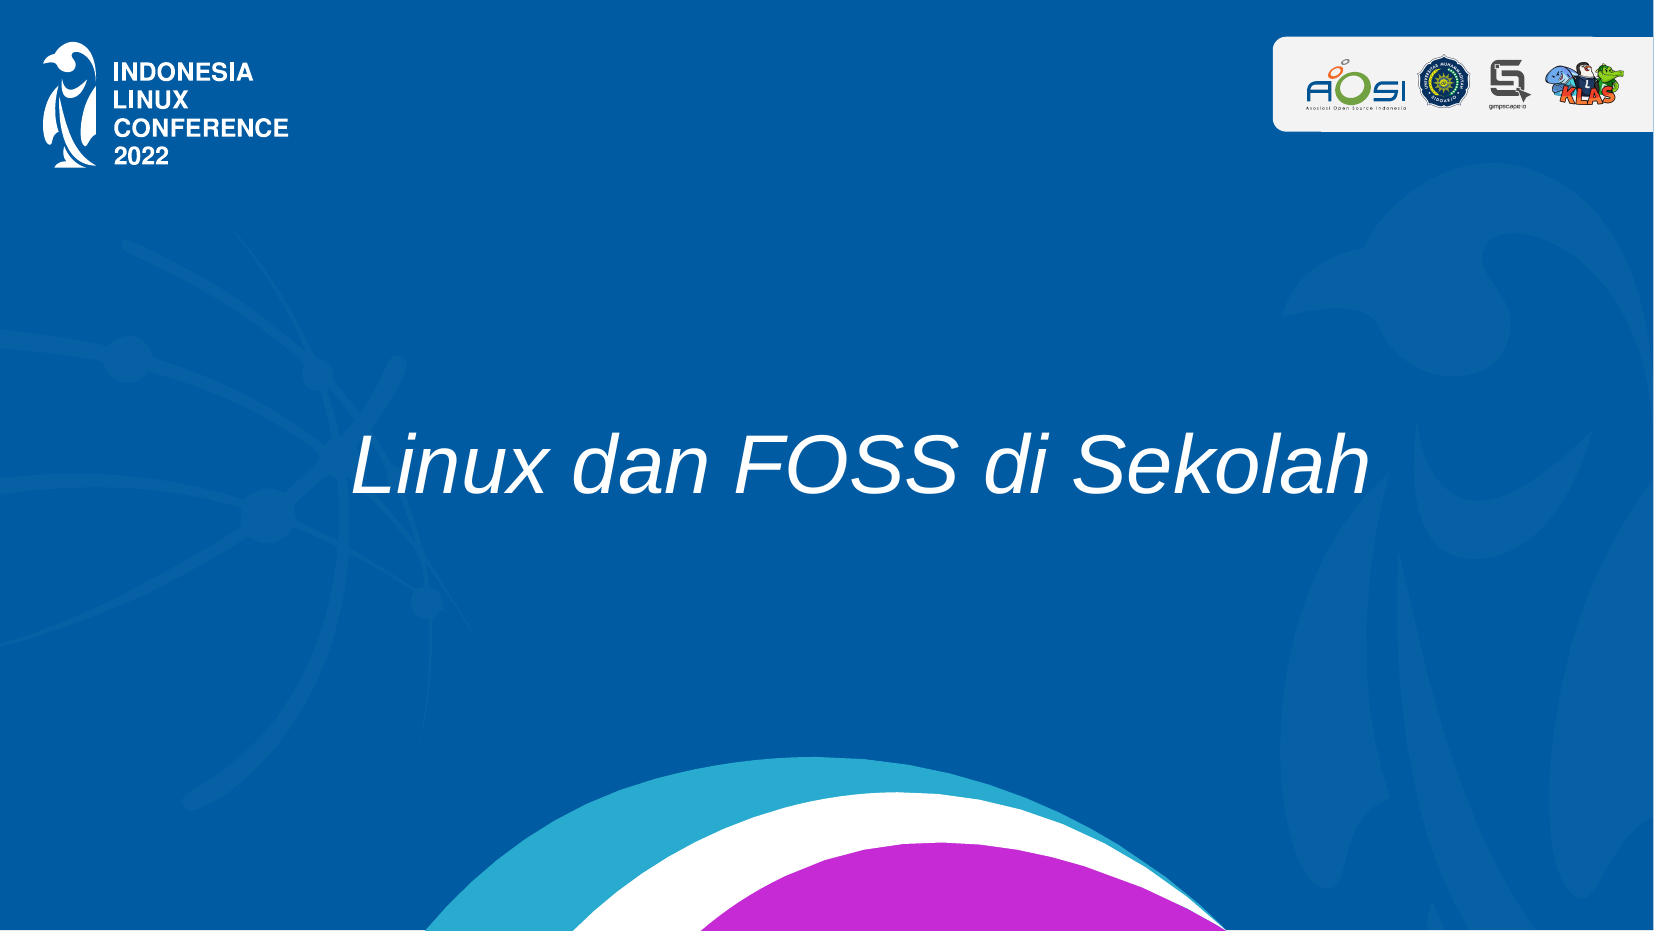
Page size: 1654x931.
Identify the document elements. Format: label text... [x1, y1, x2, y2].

picture [1417, 54, 1471, 108]
text_box [424, 756, 1227, 931]
picture [1545, 62, 1624, 105]
text_box Linux dan FOSS di Sekolah [187, 255, 1501, 676]
